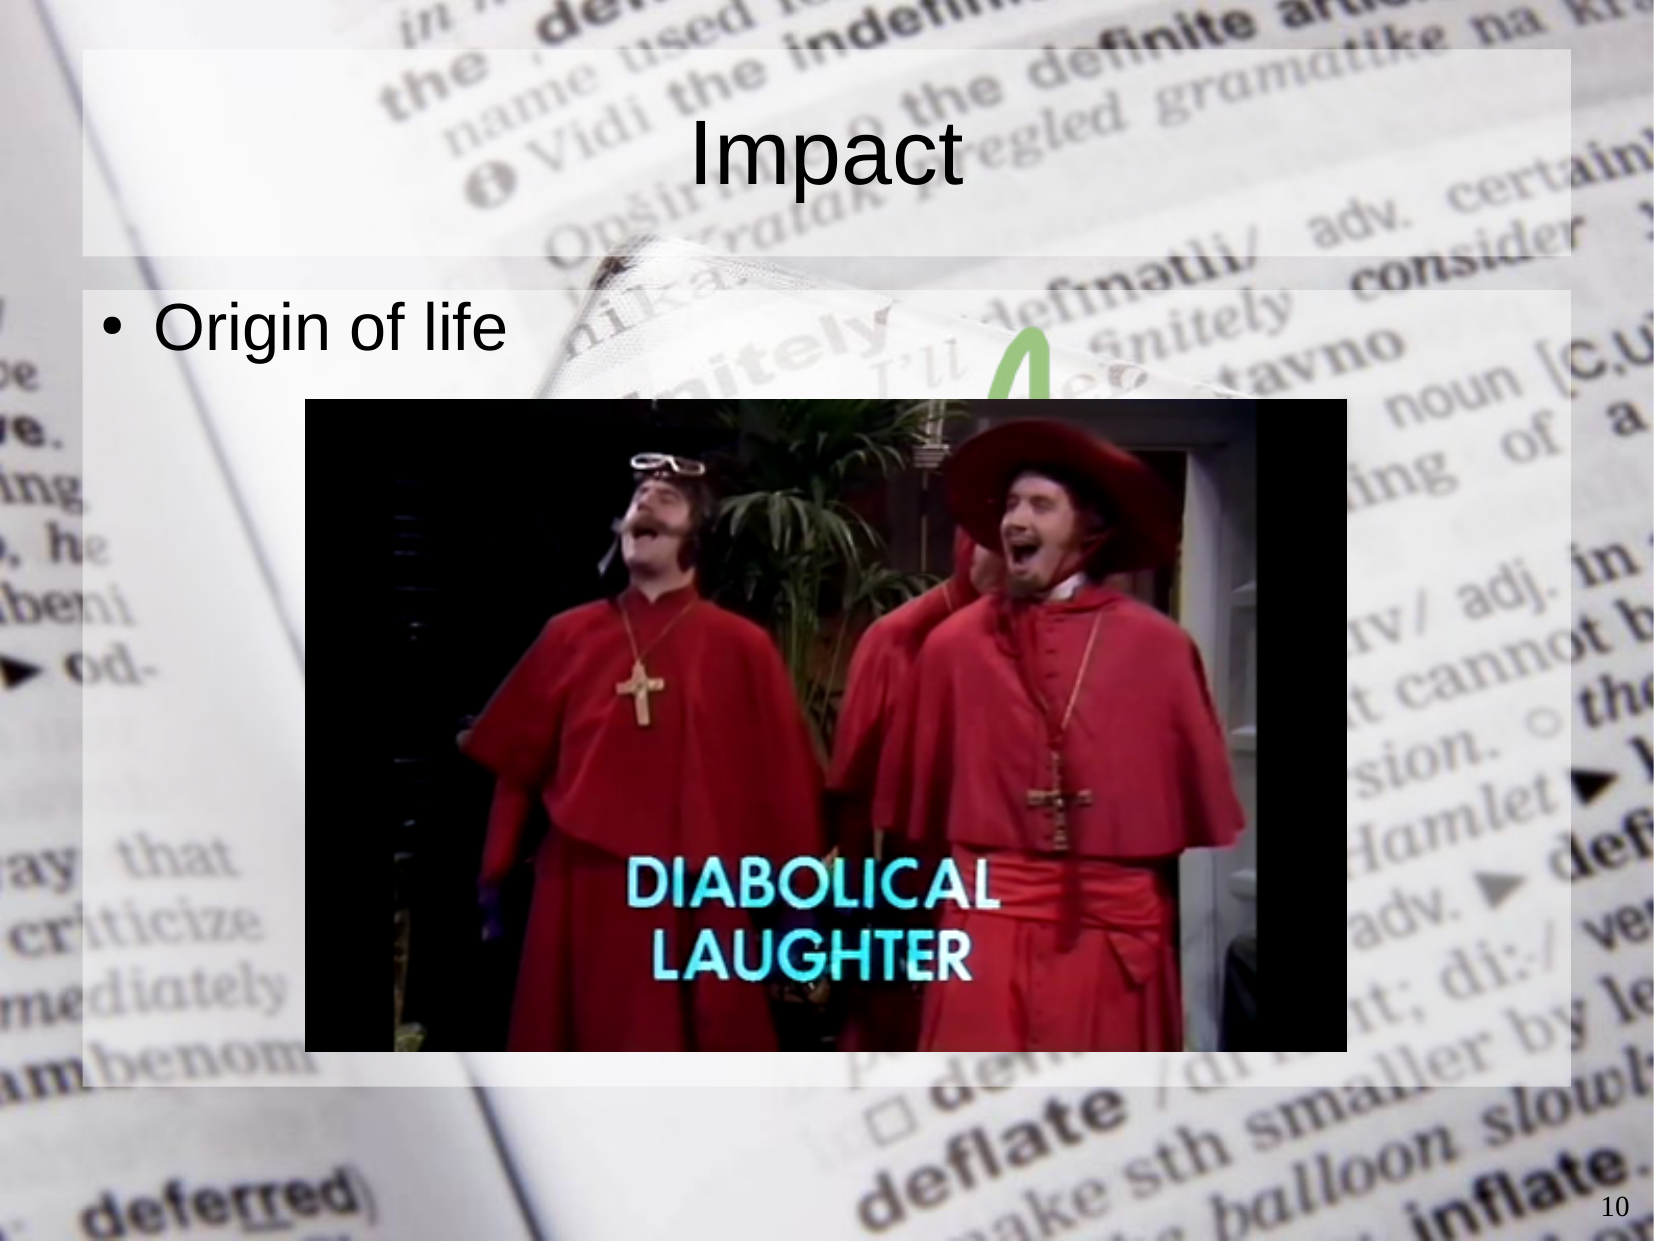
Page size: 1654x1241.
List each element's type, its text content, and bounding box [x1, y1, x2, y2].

title Impact [82, 49, 1571, 257]
list Origin of life [82, 290, 1571, 1087]
picture [0, 0, 1654, 1241]
